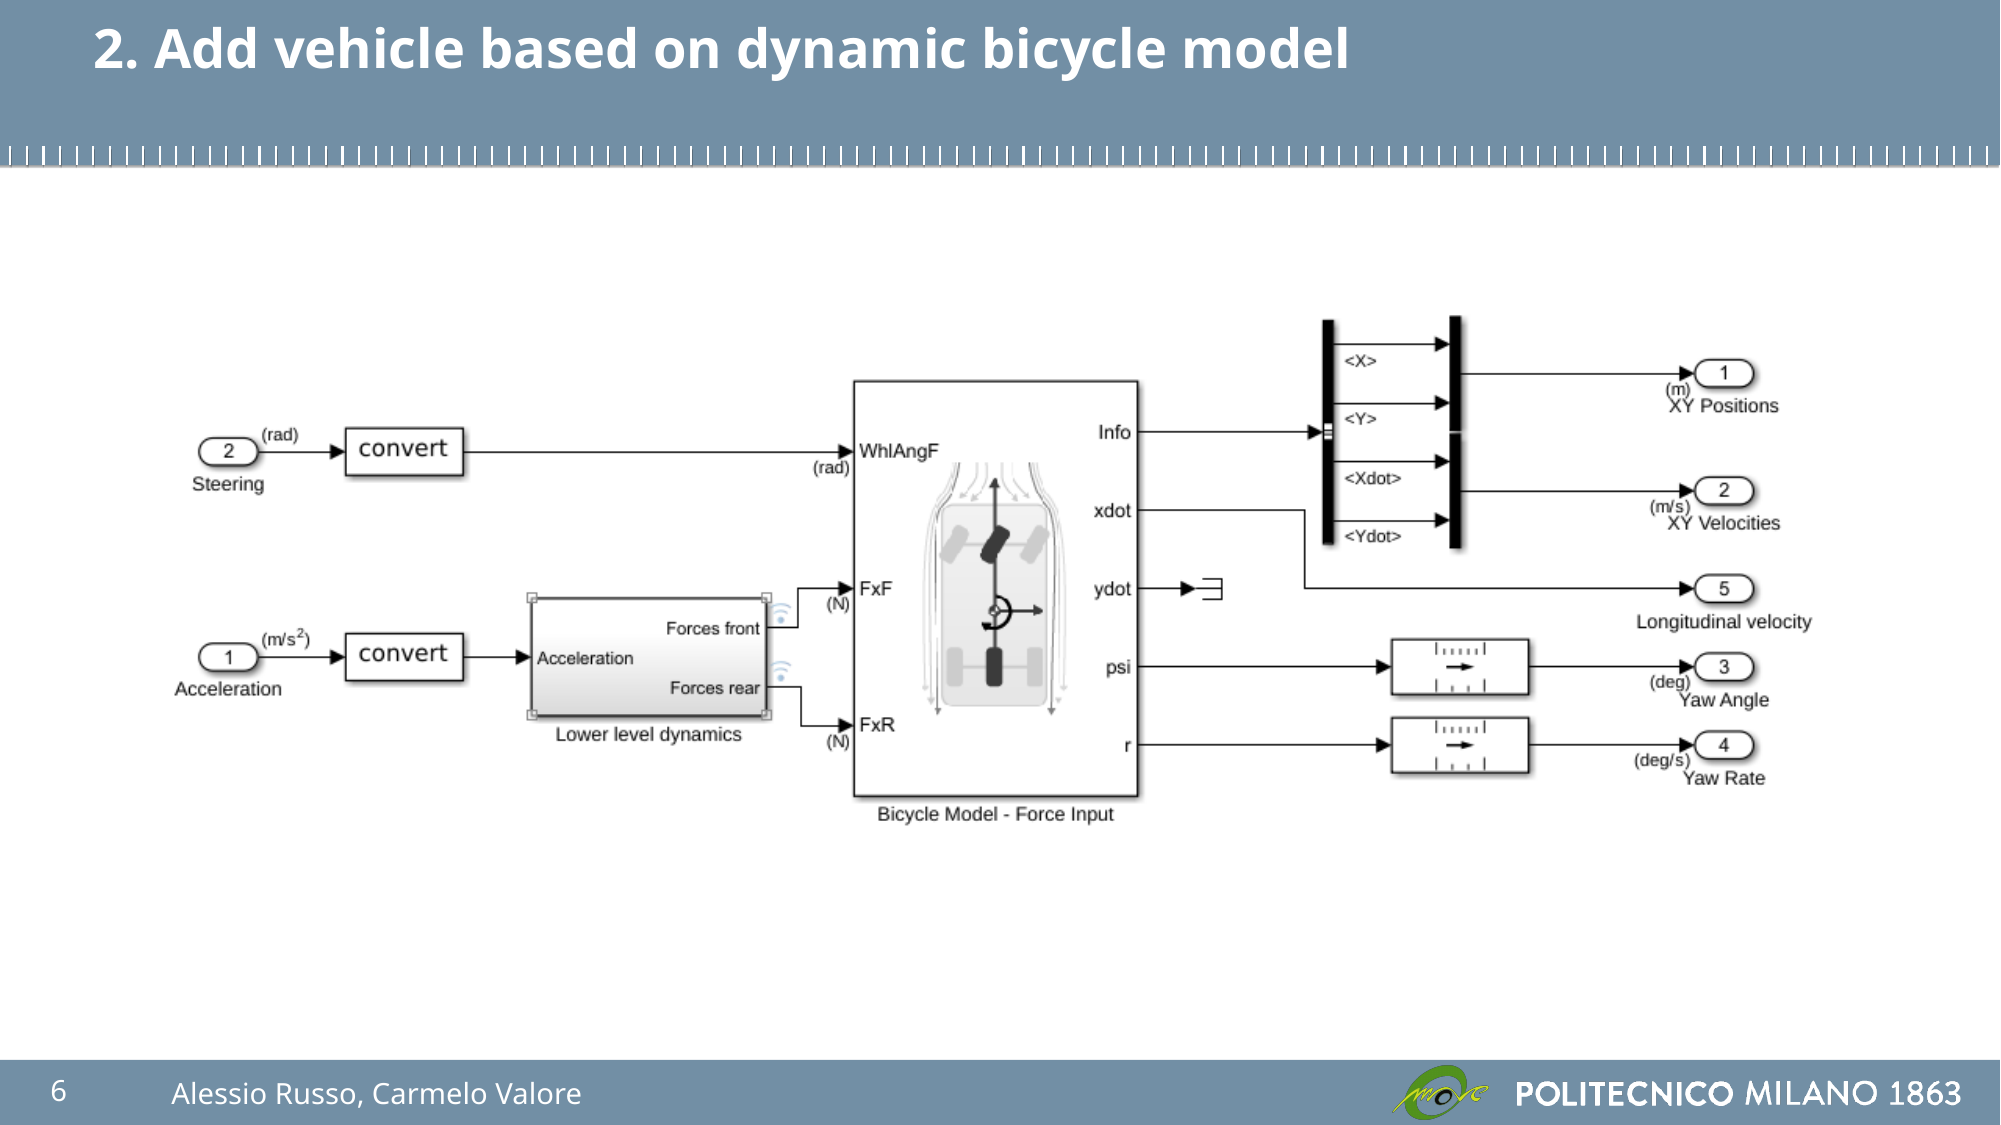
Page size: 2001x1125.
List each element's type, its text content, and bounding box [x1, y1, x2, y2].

picture [1392, 1065, 1489, 1120]
slide_number 10 [7, 1062, 110, 1123]
footer Alessio Russo, Carmelo Valore [156, 1062, 1007, 1123]
picture [153, 242, 1847, 882]
picture [1510, 1068, 1967, 1117]
title 2. Add vehicle based on dynamic bicycle model [78, 8, 1922, 86]
